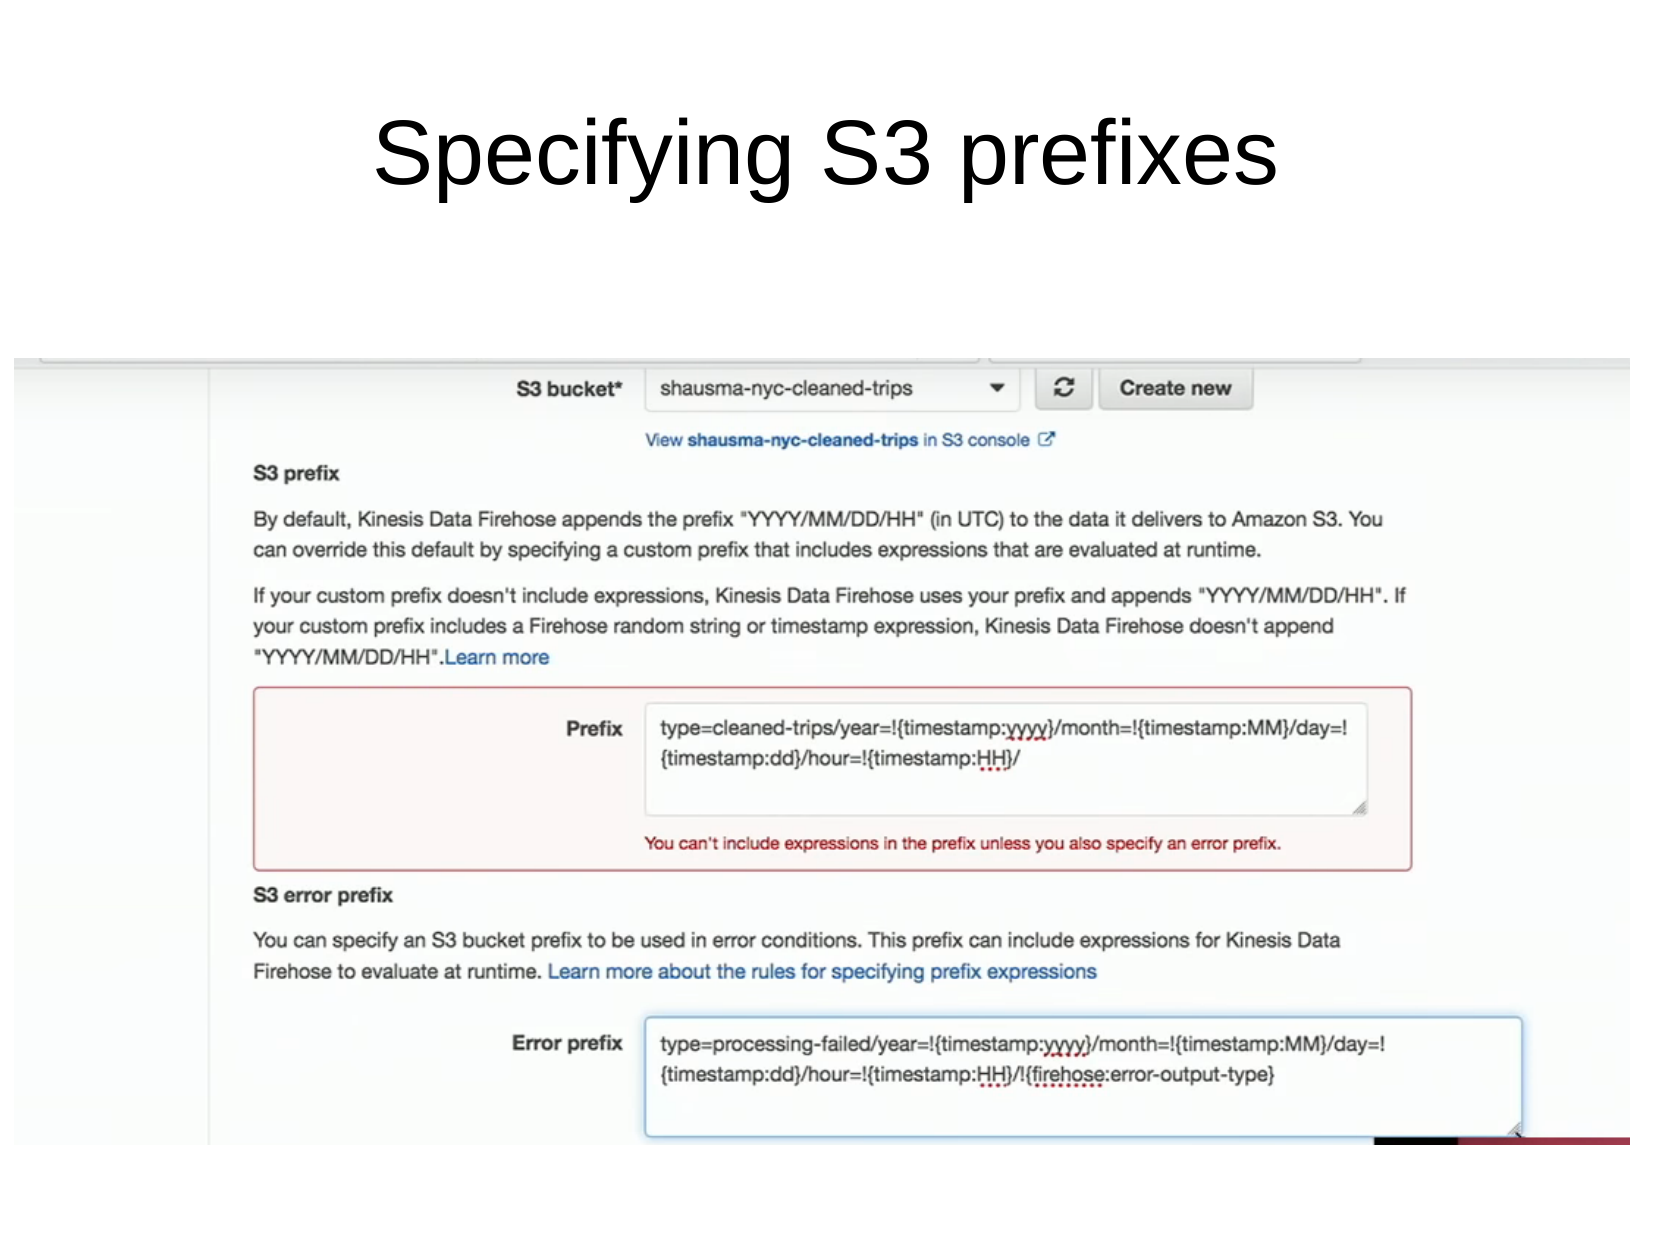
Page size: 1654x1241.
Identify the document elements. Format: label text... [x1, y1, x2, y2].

title Specifying S3 prefixes [82, 49, 1571, 257]
picture [14, 358, 1630, 1145]
